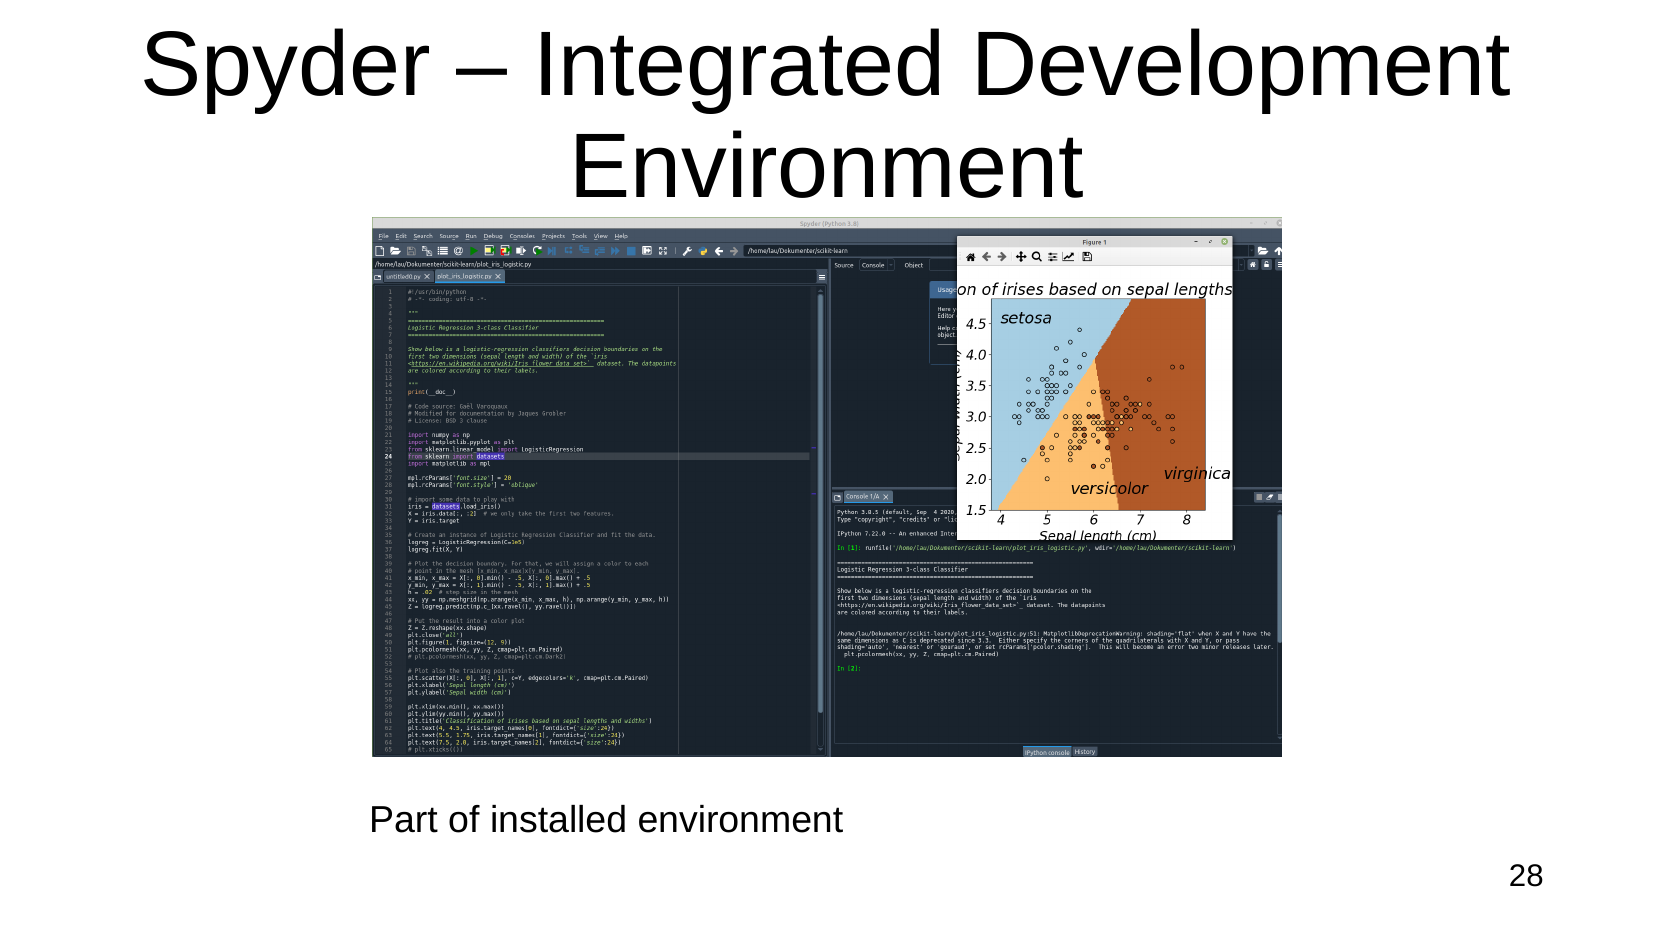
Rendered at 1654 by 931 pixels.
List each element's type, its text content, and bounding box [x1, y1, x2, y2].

title Spyder – Integrated Development Environment [82, 12, 1571, 218]
picture [372, 217, 1282, 758]
text_box <nummer> [1494, 850, 1654, 921]
text_box Part of installed environment [354, 791, 1347, 849]
